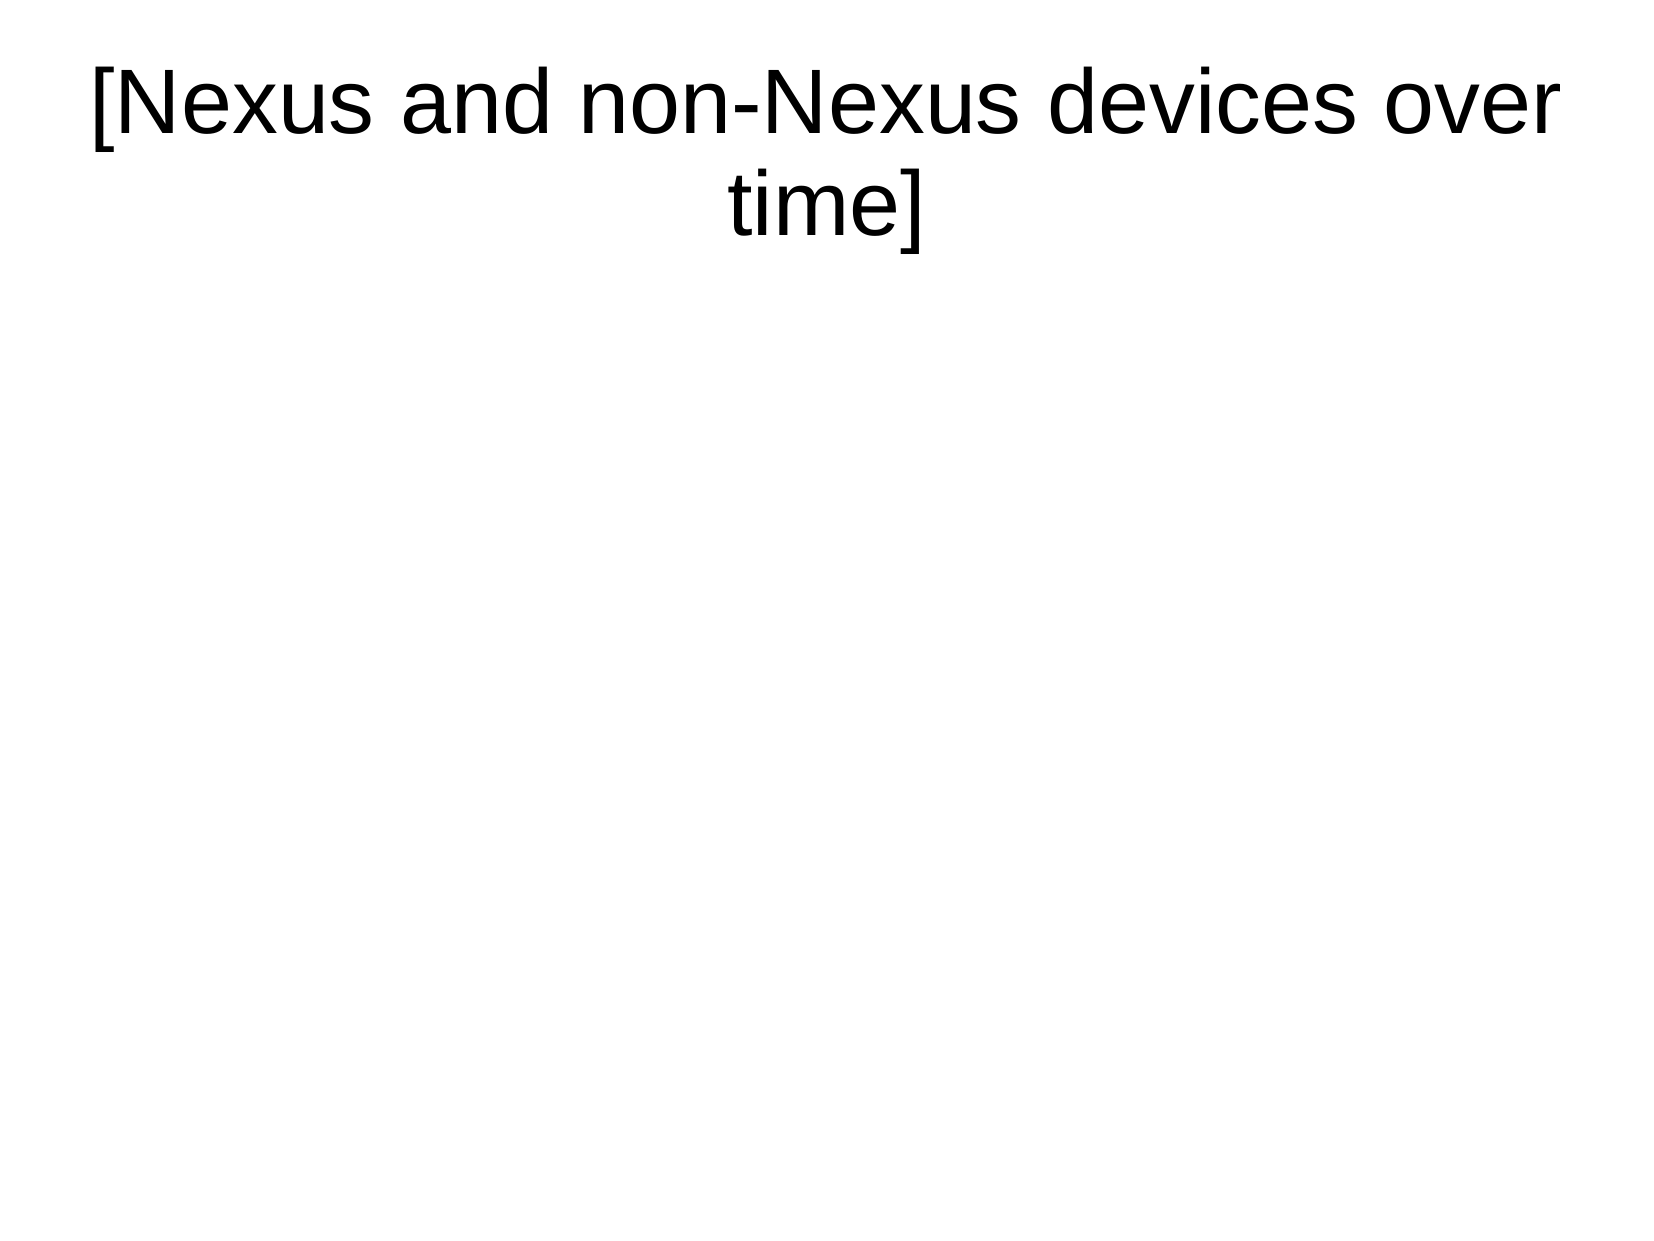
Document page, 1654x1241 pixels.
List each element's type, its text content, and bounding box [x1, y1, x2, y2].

title [Nexus and non-Nexus devices over time] [82, 49, 1571, 257]
